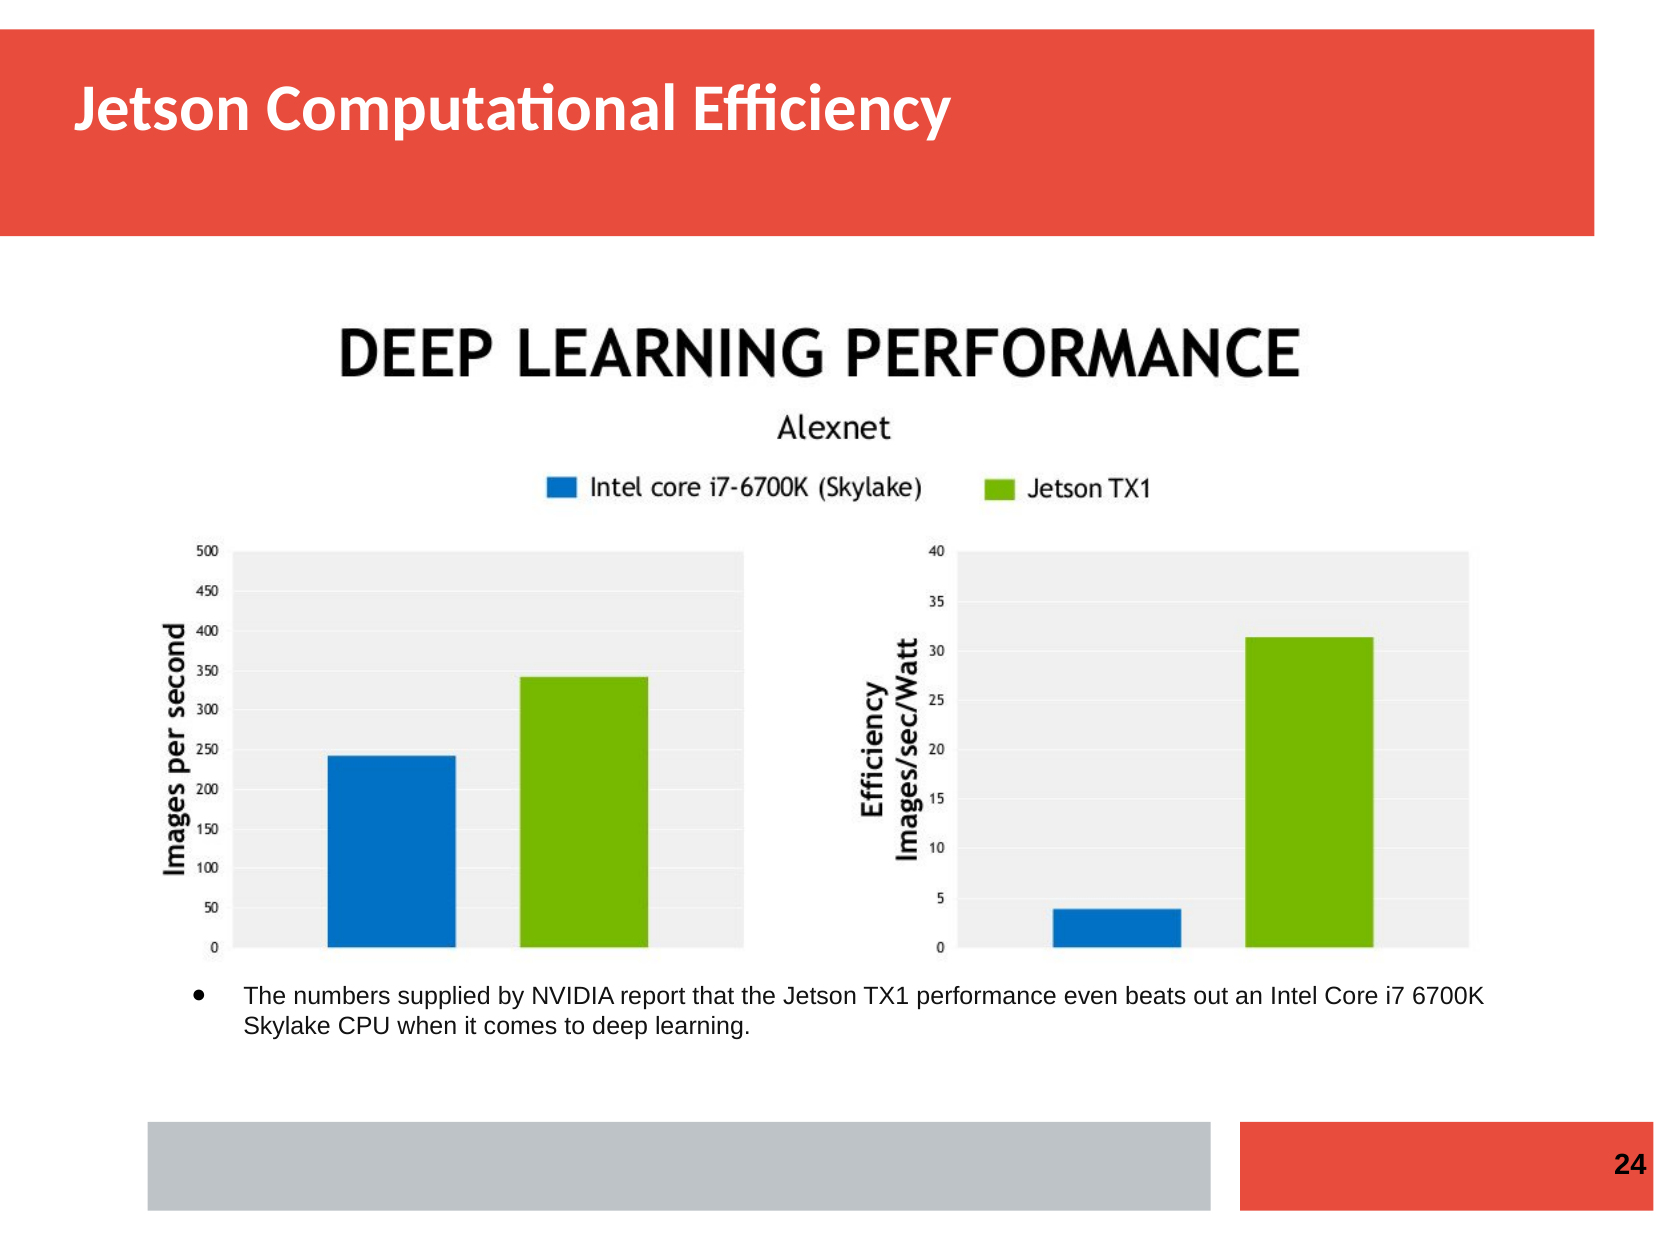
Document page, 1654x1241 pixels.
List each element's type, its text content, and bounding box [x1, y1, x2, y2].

text_box The numbers supplied by NVIDIA report that the Jetson TX1 performance even beats out an Intel Core i7 6700K Skylake CPU when it comes to deep learning. [153, 964, 1569, 1098]
picture [85, 286, 1569, 977]
title Jetson Computational Efficiency [59, 91, 1595, 240]
slide_number <number> [1547, 1145, 1647, 1241]
